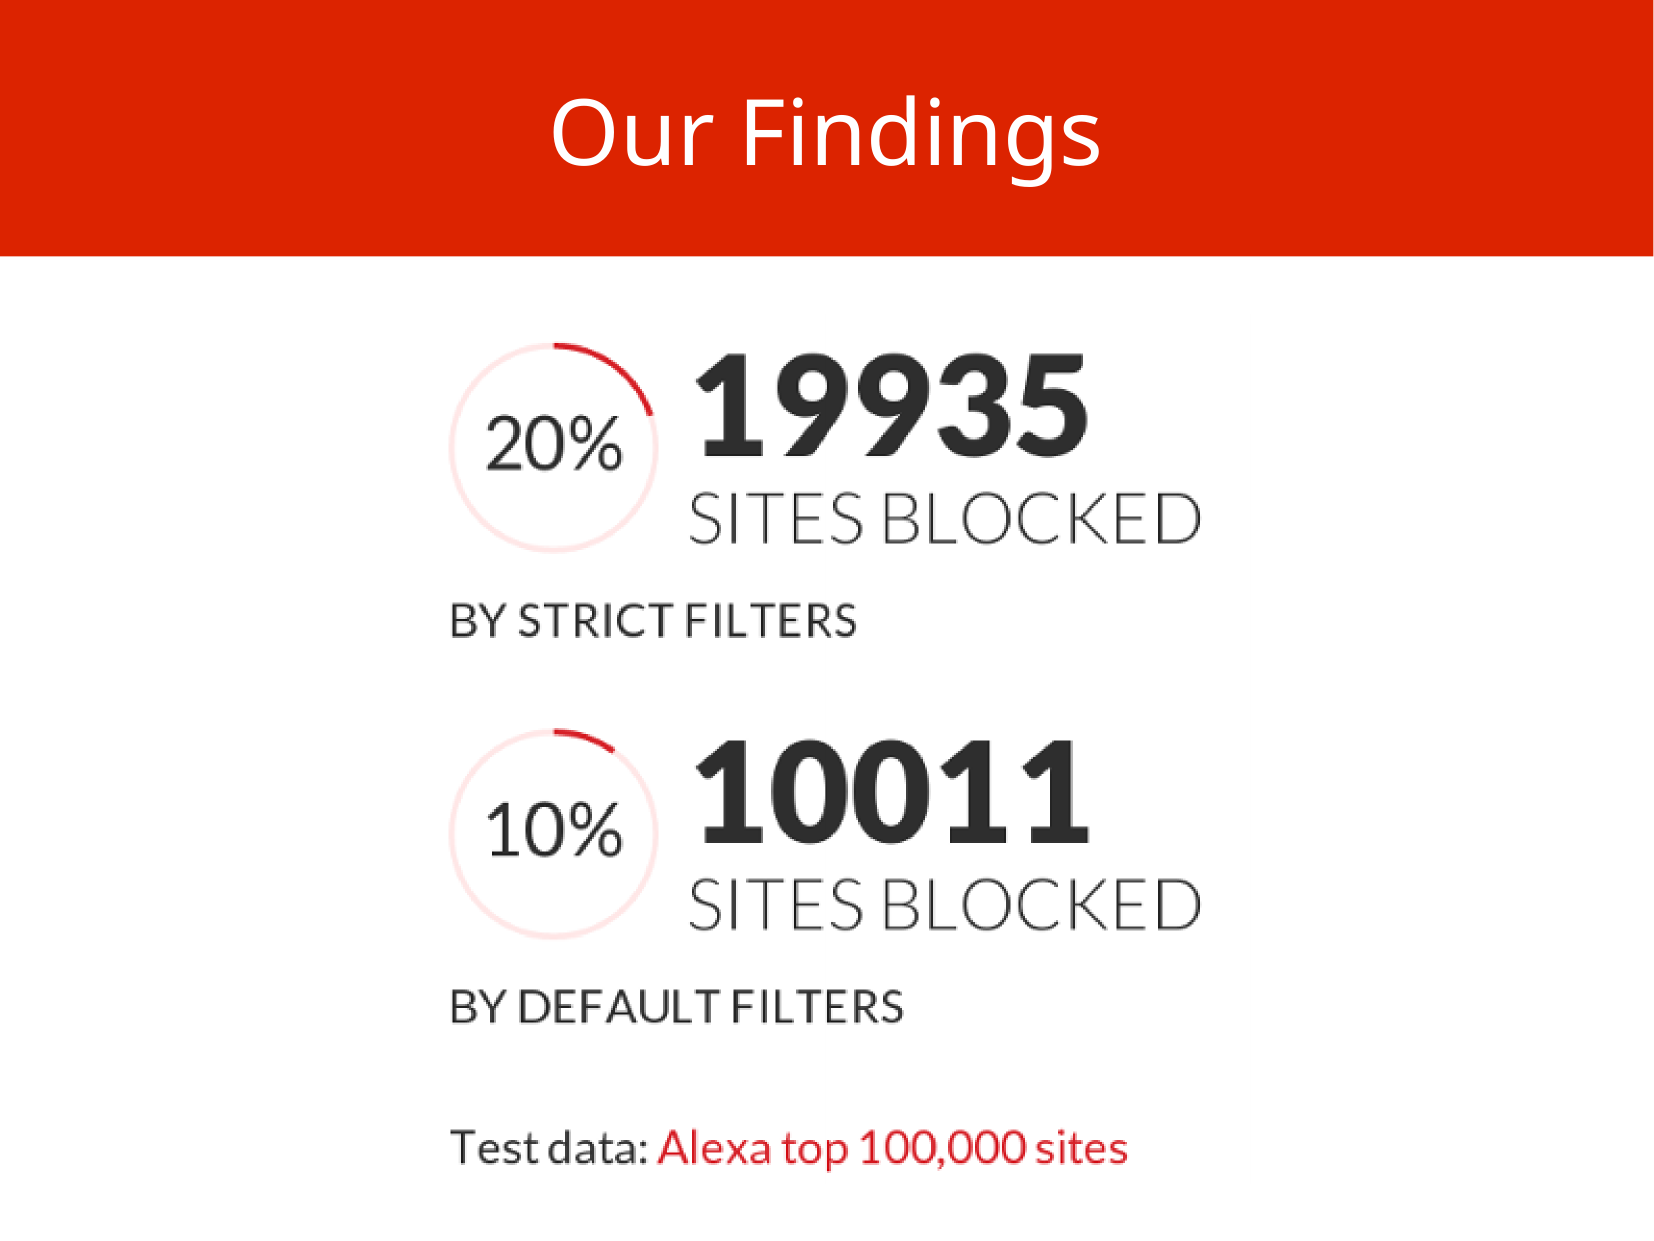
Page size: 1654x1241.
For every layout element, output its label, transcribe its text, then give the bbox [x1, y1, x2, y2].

picture [400, 315, 1255, 1184]
text_box Our Findings [0, 0, 1654, 257]
